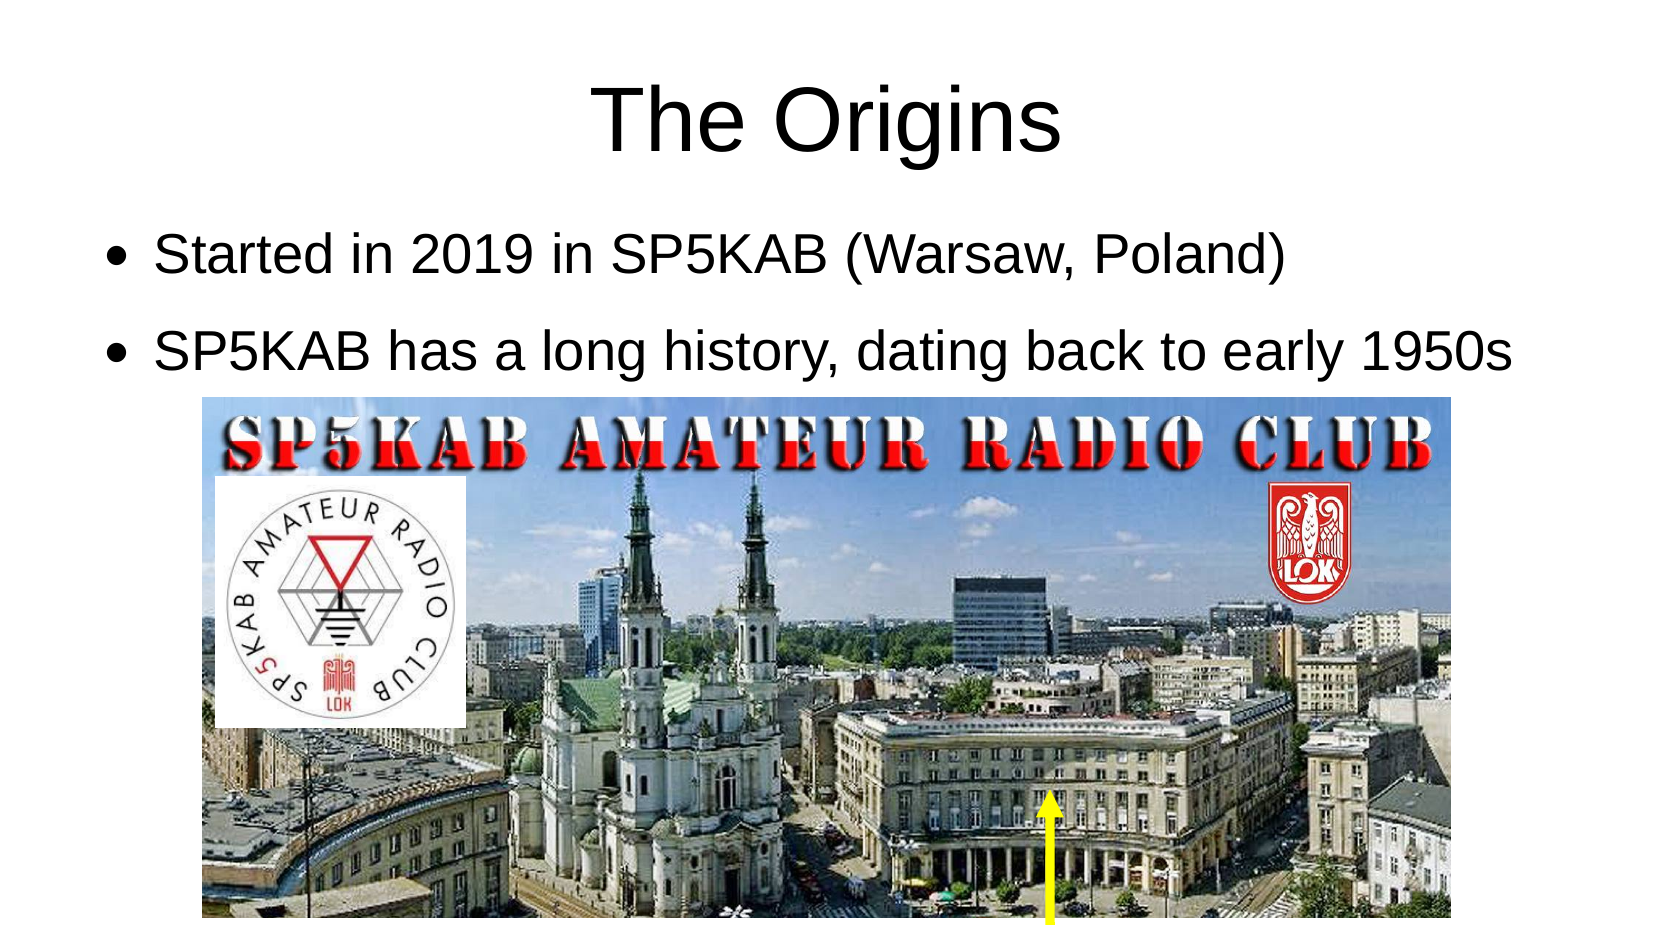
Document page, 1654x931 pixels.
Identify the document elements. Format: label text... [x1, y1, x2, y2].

text_box Started in 2019 in SP5KAB (Warsaw, Poland) SP5KAB has a long history, dating back to early 1950s [82, 217, 1571, 757]
text_box The Origins [82, 37, 1571, 193]
picture [202, 397, 1451, 918]
